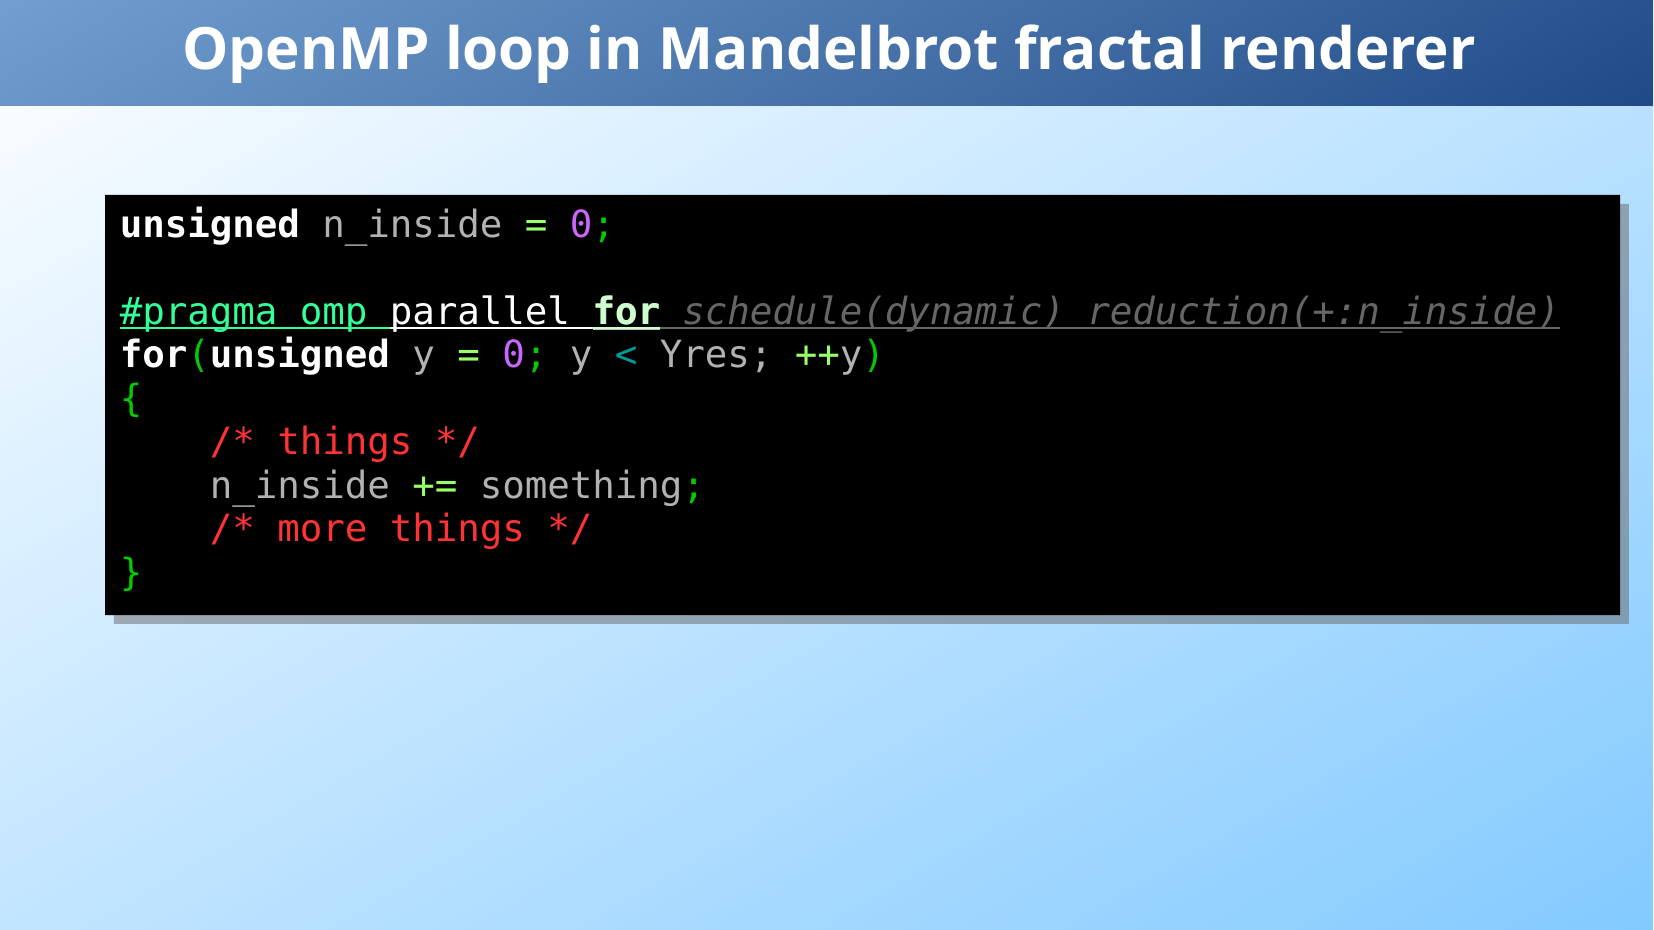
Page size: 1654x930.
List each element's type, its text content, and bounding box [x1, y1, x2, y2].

text_box unsigned n_inside = 0; #pragma omp parallel for schedule(dynamic) reduction(+:n_inside) for(unsigned y = 0; y < Yres; ++y) { /* things */ n_inside += something; /* more things */ } [105, 194, 1621, 616]
text_box [113, 203, 1629, 624]
text_box OpenMP loop in Mandelbrot fractal renderer [0, 0, 1653, 106]
